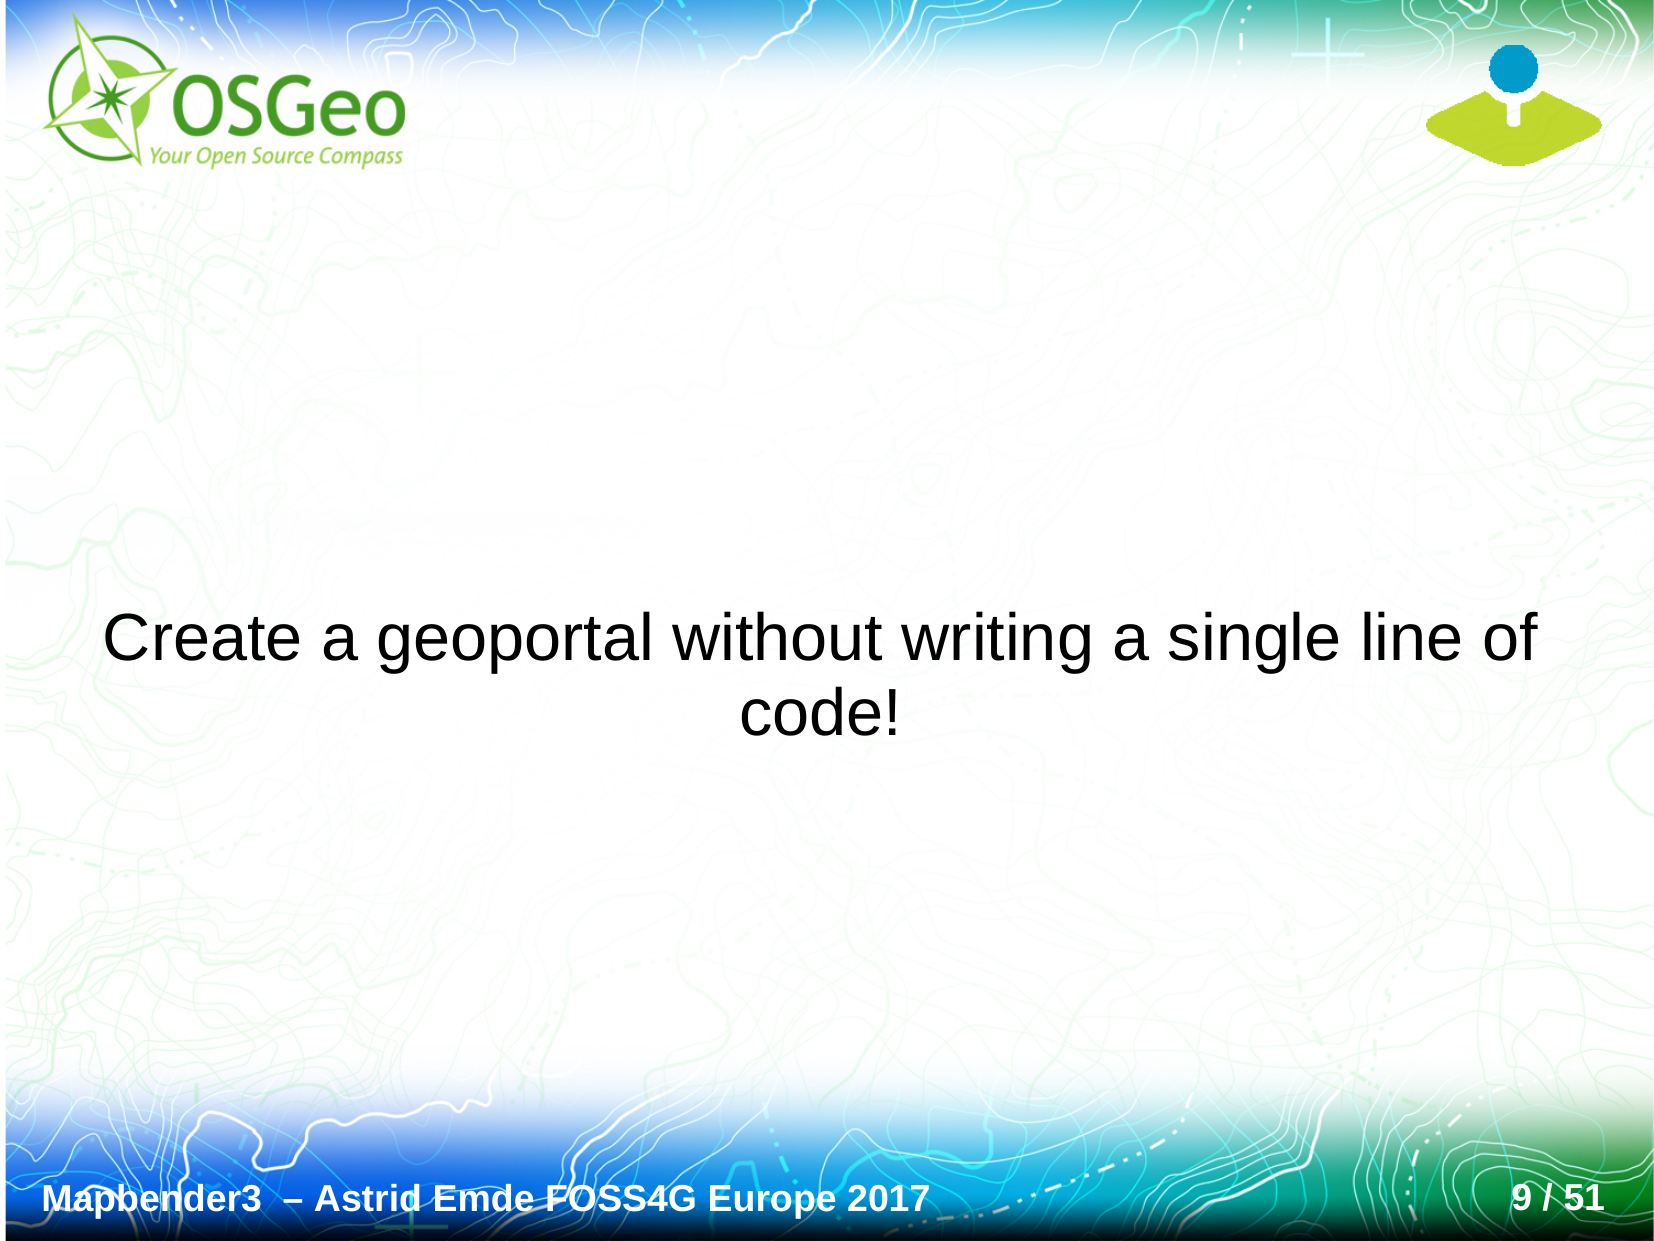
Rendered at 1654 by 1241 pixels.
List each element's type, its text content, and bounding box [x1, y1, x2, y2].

picture [5, 0, 1654, 1241]
subtitle Create a geoportal without writing a single line of code! [76, 177, 1565, 1173]
